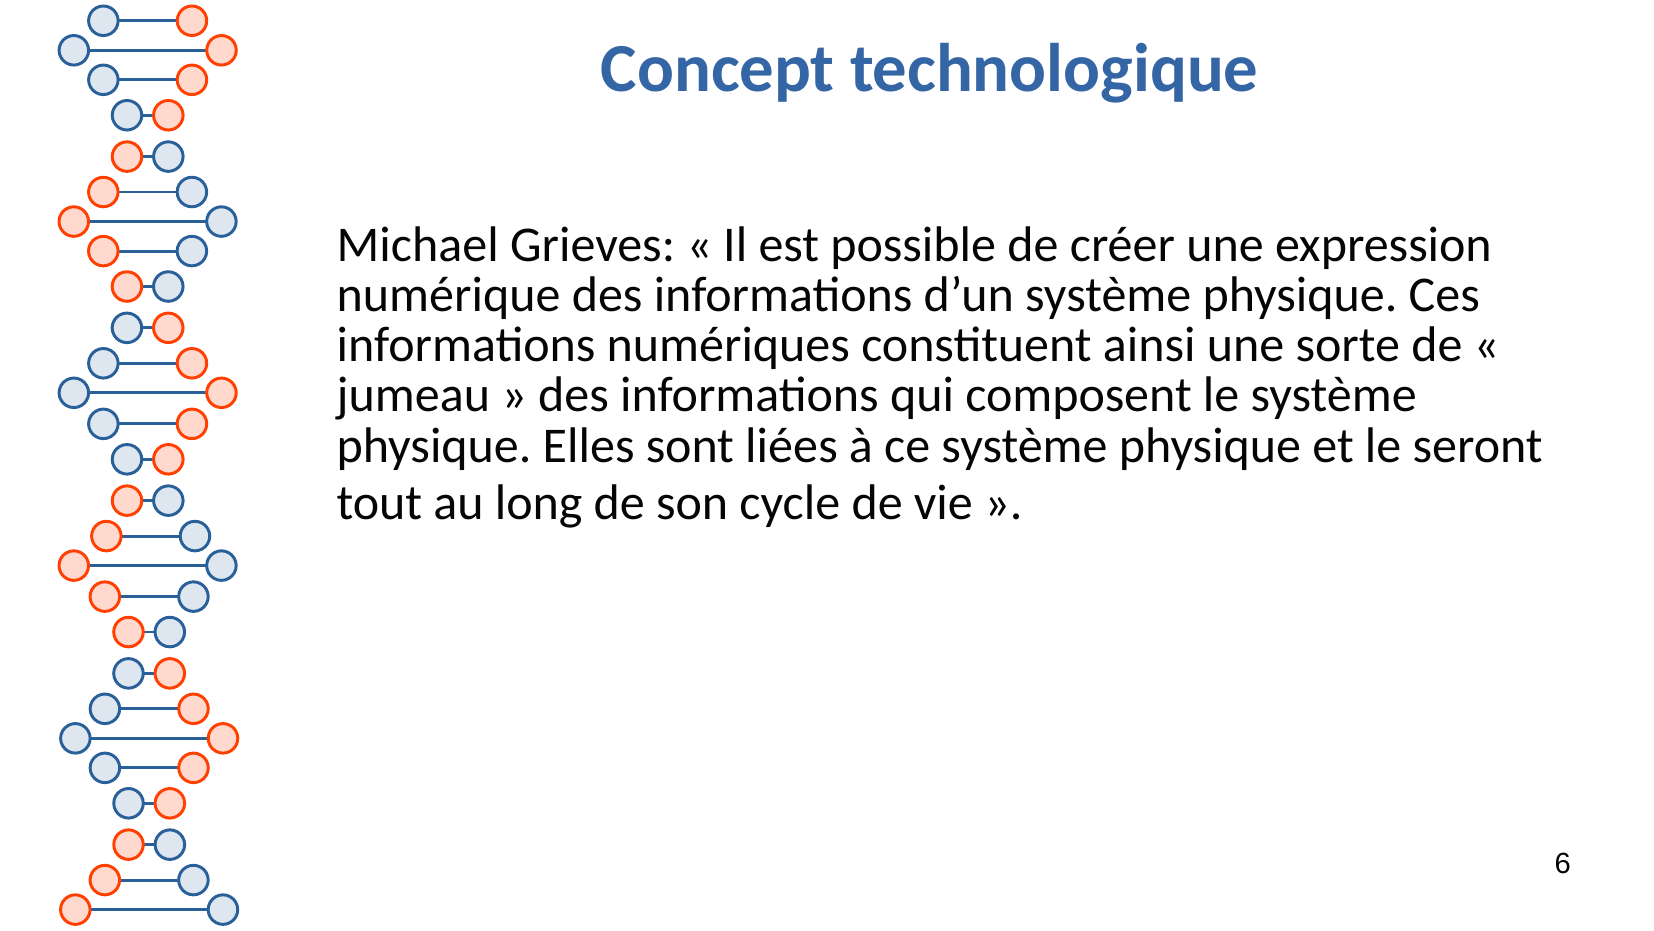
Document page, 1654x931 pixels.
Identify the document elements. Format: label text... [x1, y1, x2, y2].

list Michael Grieves: « Il est possible de créer une expression numérique des informations d’un système physique. Ces informations numériques constituent ainsi une sorte de « jumeau » des informations qui composent le système physique. Elles sont liées à ce système physique et le seront tout au long de son cycle de vie ». [265, 224, 1595, 764]
title Concept technologique [265, 35, 1595, 189]
